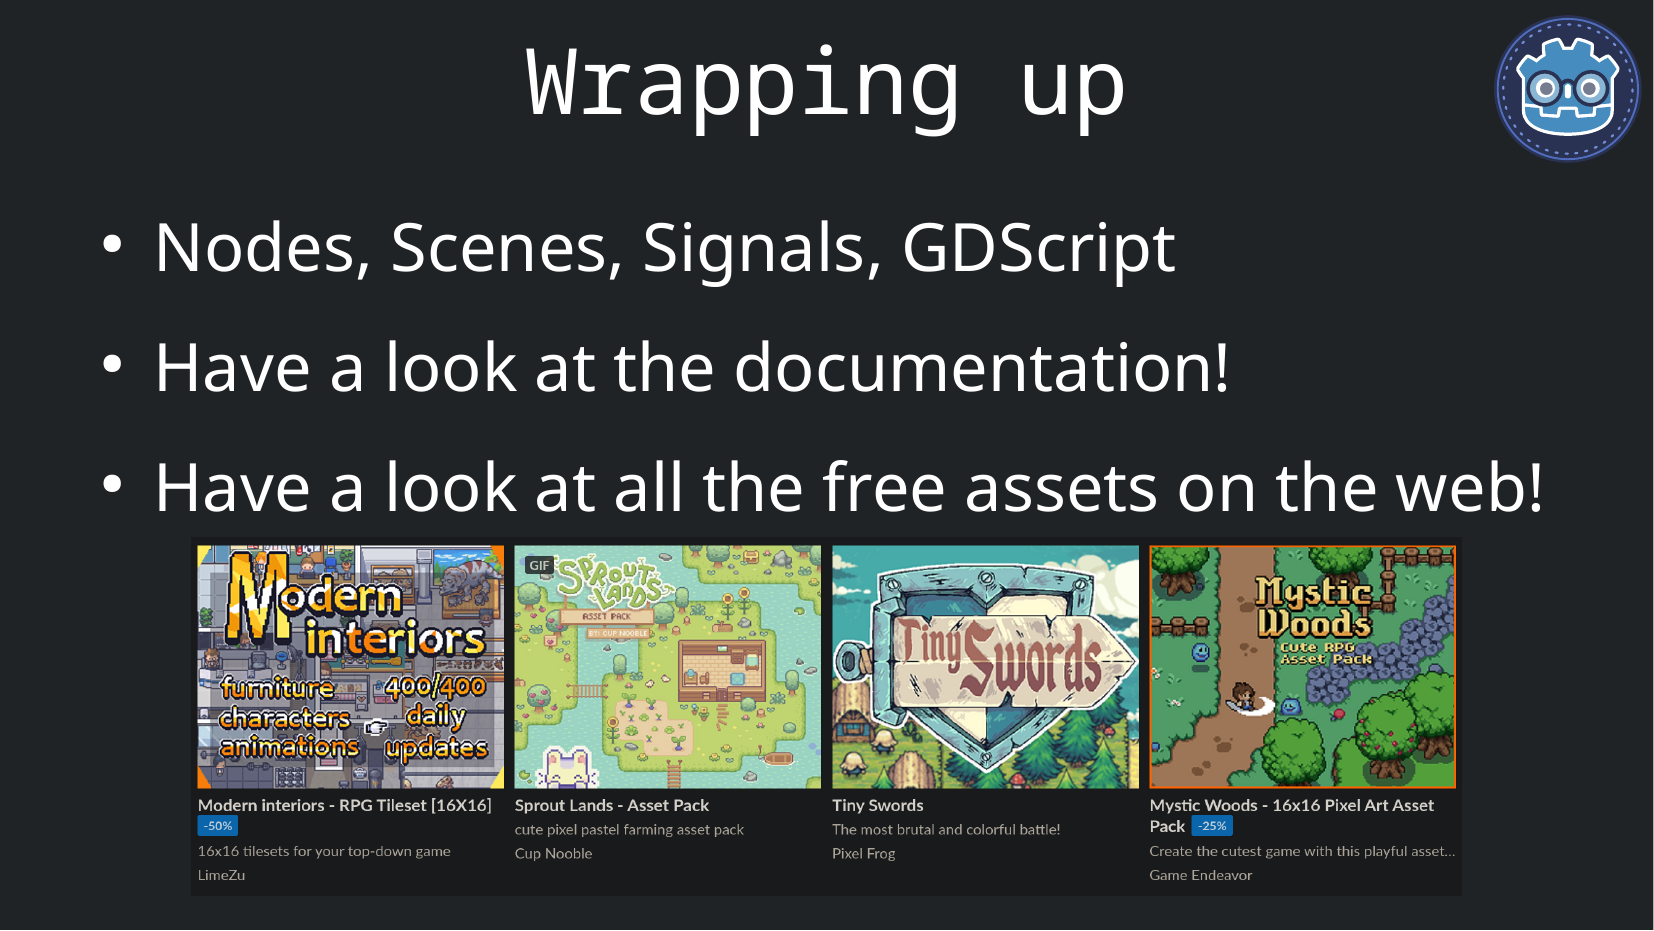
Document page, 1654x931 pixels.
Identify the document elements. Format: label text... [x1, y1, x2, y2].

picture [1493, 15, 1642, 163]
picture [191, 537, 1462, 897]
list Nodes, Scenes, Signals, GDScript Have a look at the documentation! Have a look at all the free assets on the web! [82, 199, 1571, 869]
title Wrapping up [82, 1, 1571, 157]
